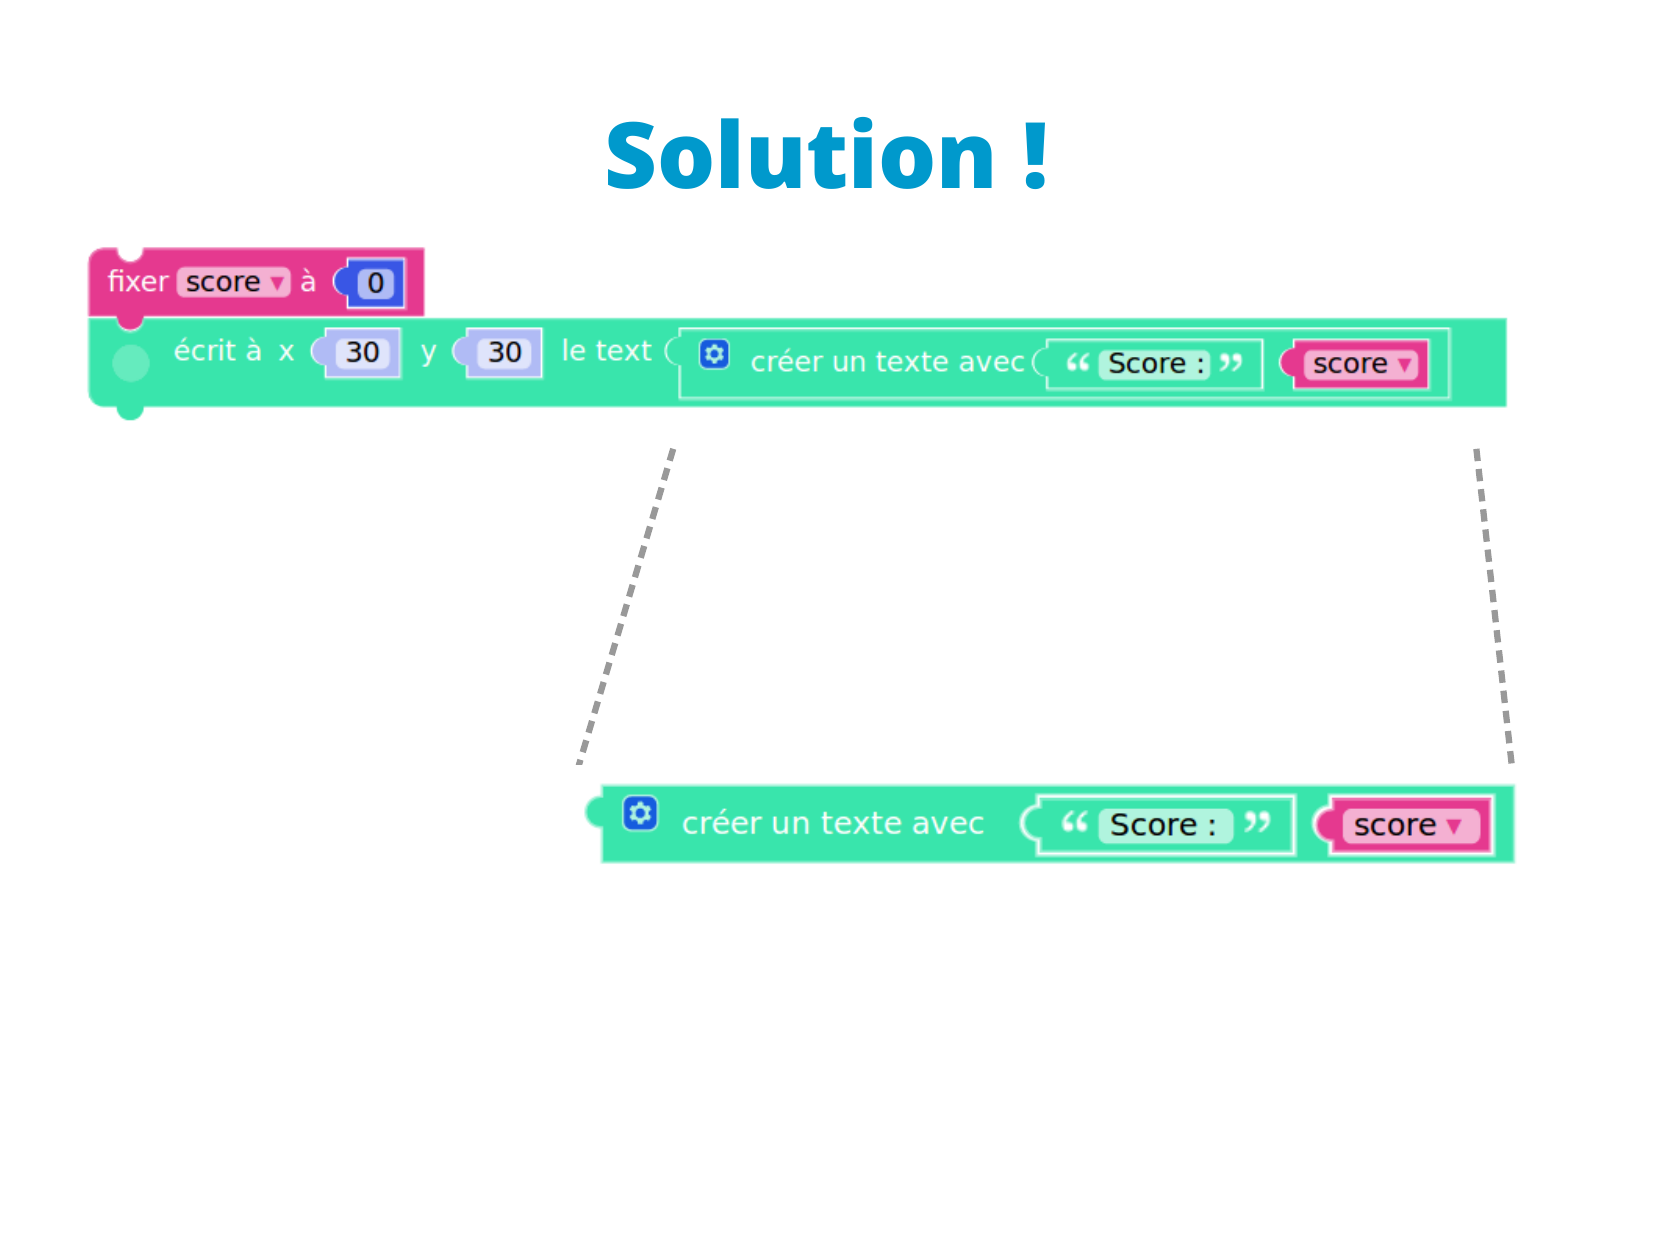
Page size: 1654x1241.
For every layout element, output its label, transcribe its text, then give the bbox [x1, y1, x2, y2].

picture [566, 765, 1548, 886]
picture [75, 224, 1548, 444]
title Solution ! [82, 49, 1571, 257]
